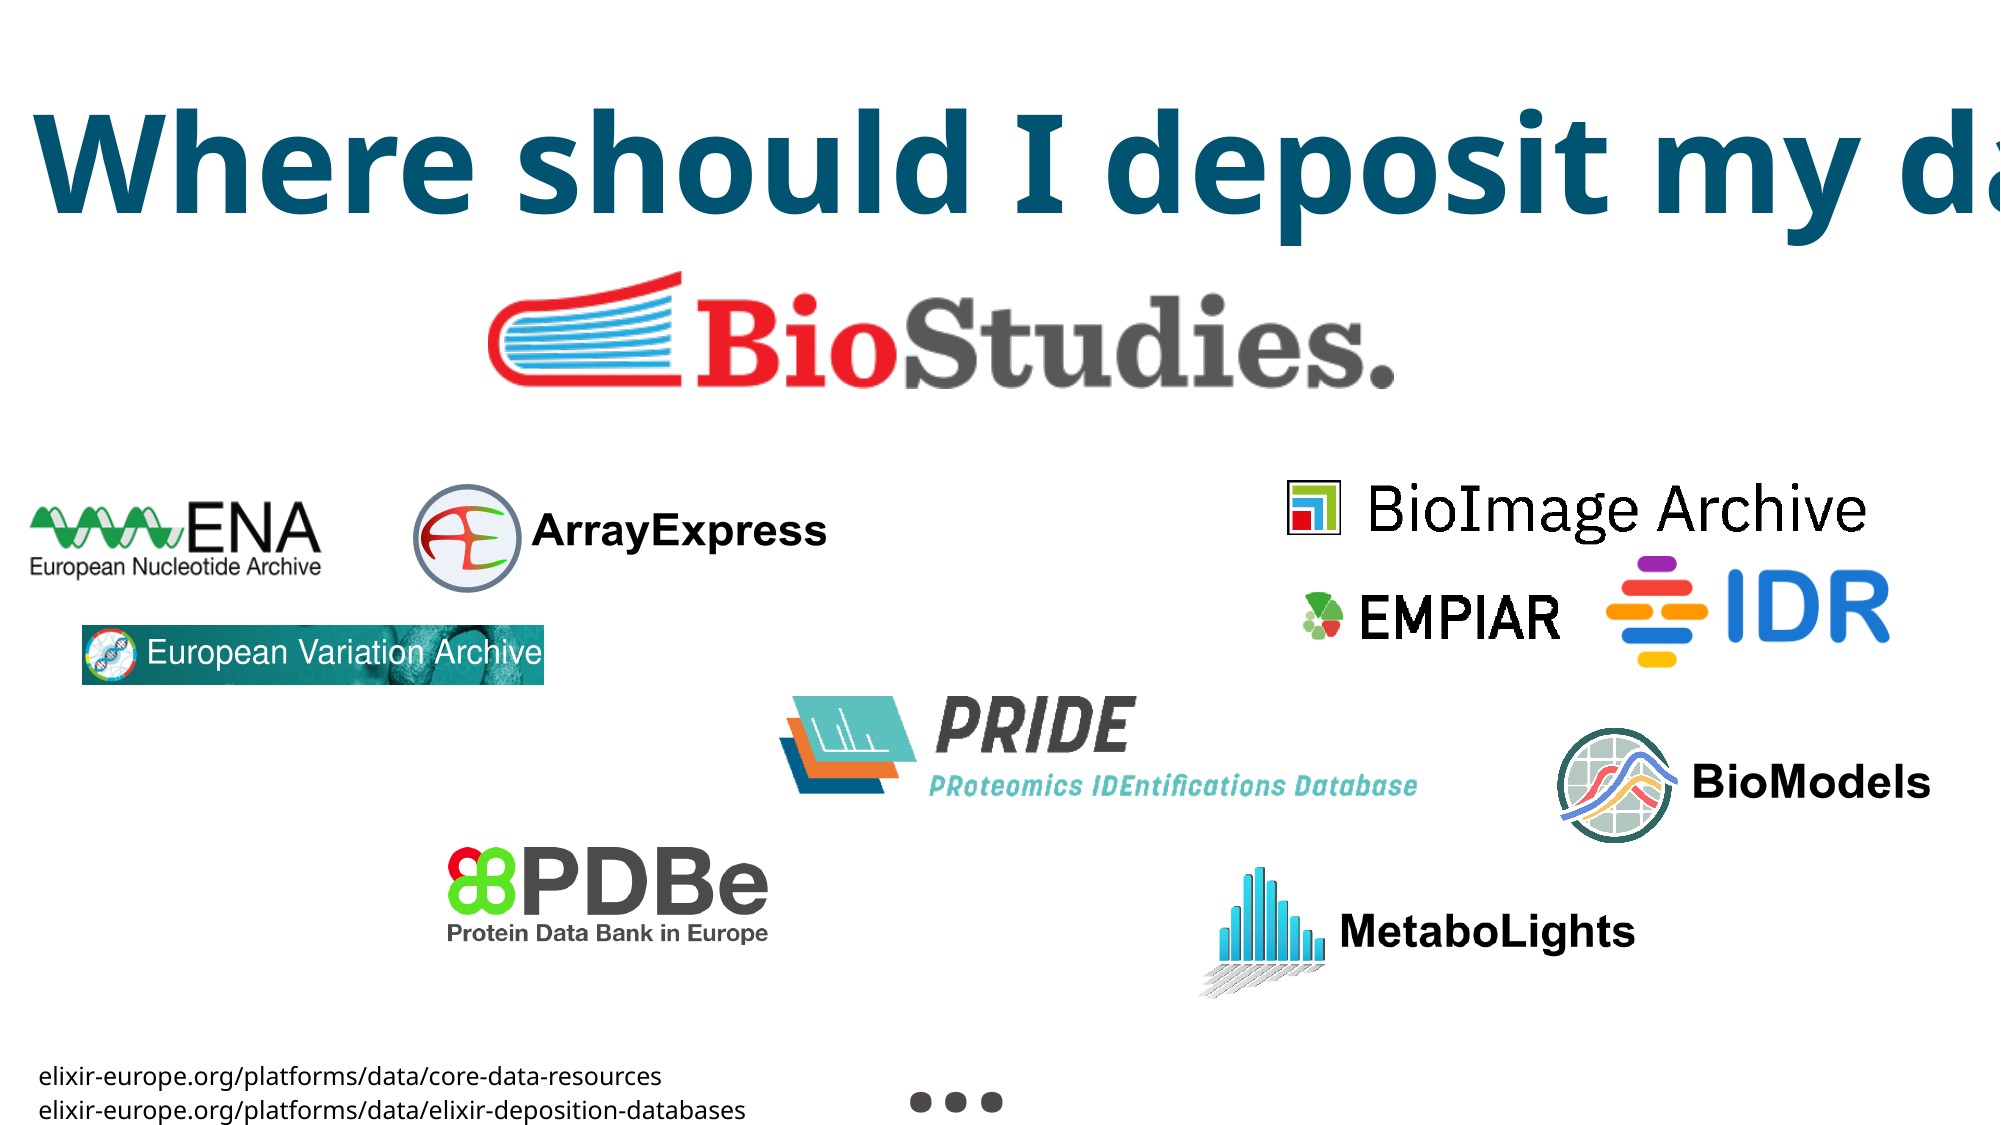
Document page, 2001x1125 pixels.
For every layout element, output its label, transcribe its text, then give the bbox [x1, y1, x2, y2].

picture [1550, 720, 1930, 851]
picture [413, 484, 826, 593]
picture [488, 271, 1394, 389]
text_box Where should I deposit my data? [18, 59, 1982, 212]
picture [1181, 862, 1635, 1004]
text_box elixir-europe.org/platforms/data/core-data-resources elixir-europe.org/platforms/data/elixir-deposition-databases [23, 1051, 671, 1117]
picture [1287, 480, 1866, 545]
picture [1299, 588, 1589, 644]
picture [82, 625, 544, 685]
picture [448, 847, 768, 945]
picture [22, 496, 331, 584]
picture [1606, 556, 1890, 668]
text_box ... [888, 970, 1028, 1111]
picture [779, 696, 1418, 797]
